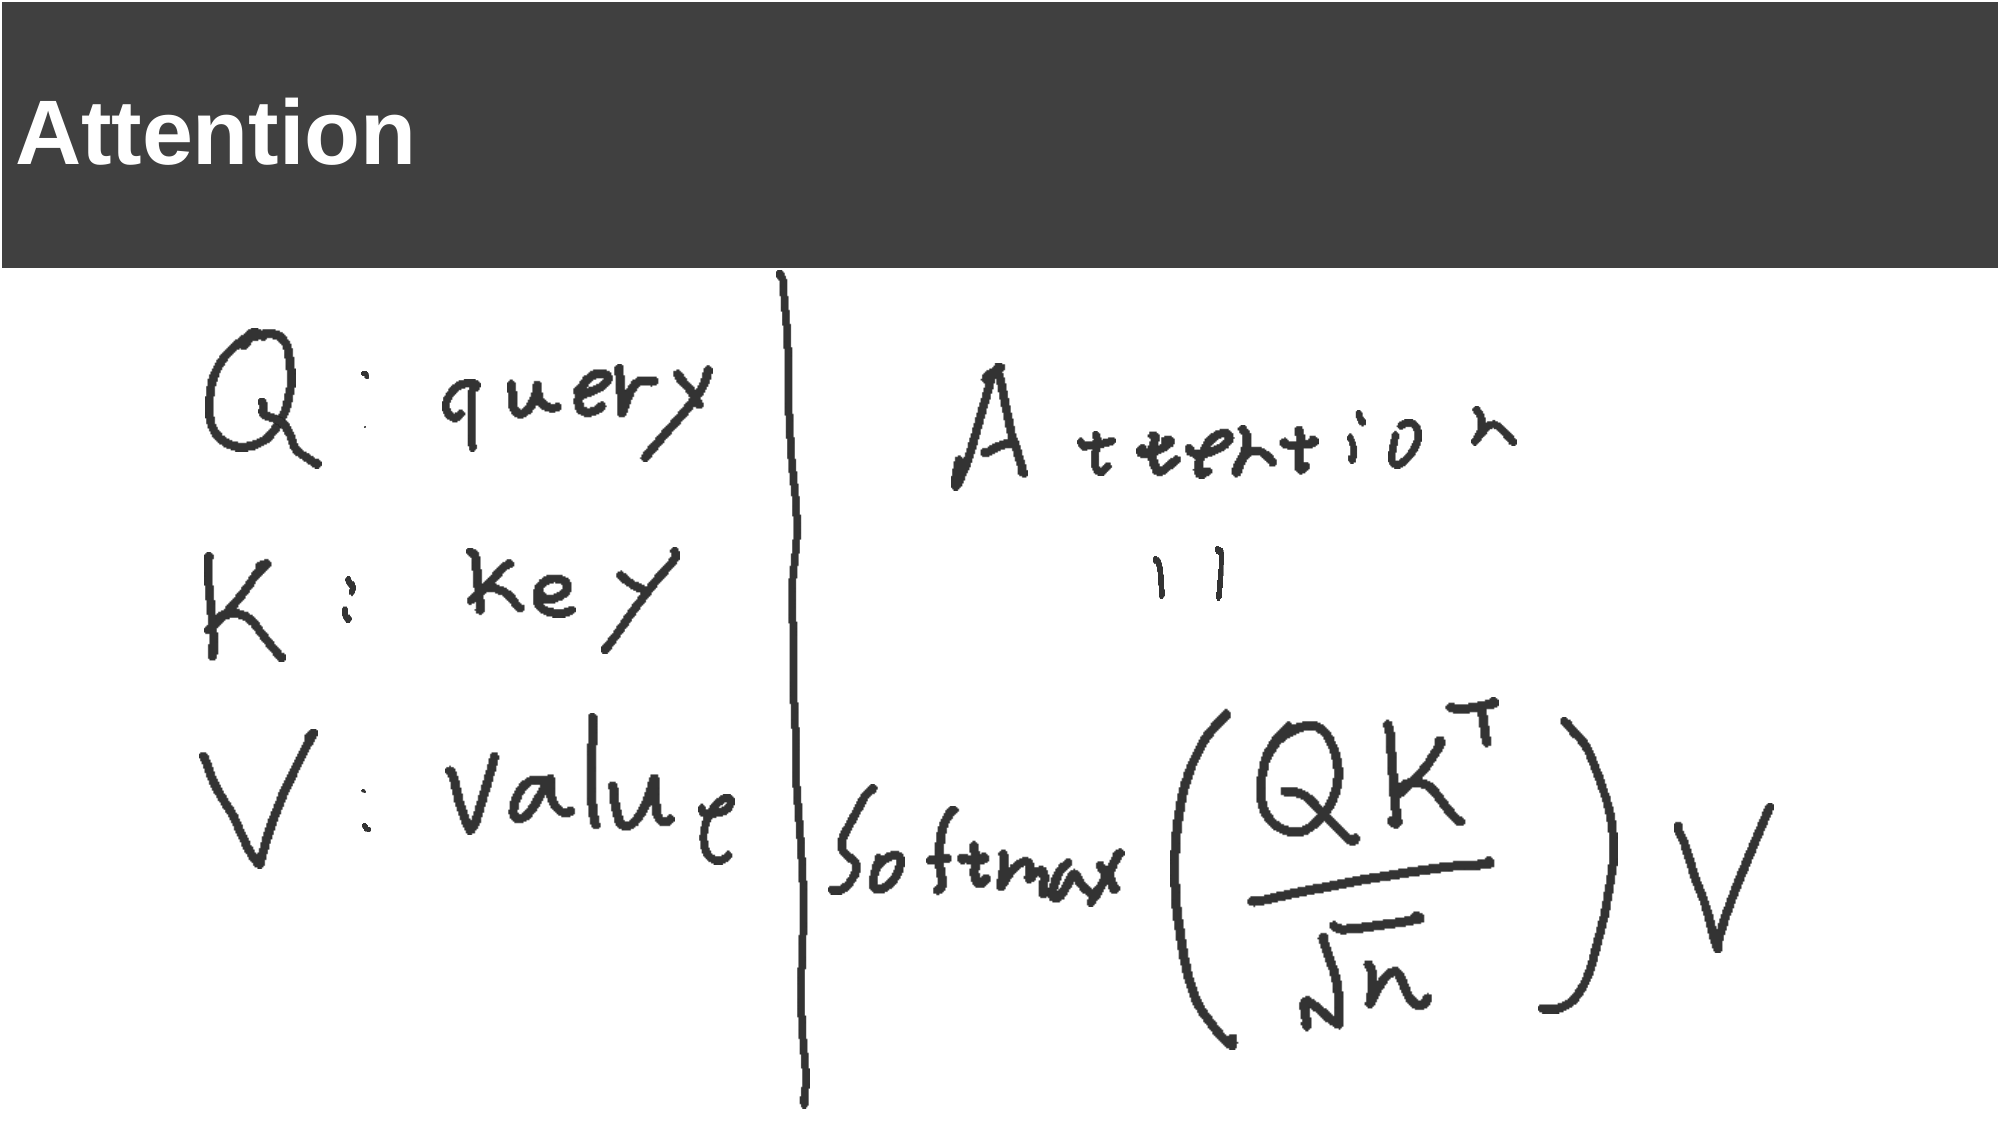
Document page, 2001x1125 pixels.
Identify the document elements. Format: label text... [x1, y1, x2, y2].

picture [445, 713, 675, 835]
picture [1538, 717, 1618, 1014]
picture [199, 729, 318, 869]
picture [1674, 803, 1774, 953]
picture [926, 806, 1125, 907]
picture [951, 363, 1028, 491]
picture [601, 547, 680, 654]
picture [361, 371, 369, 379]
picture [1471, 406, 1517, 446]
picture [1170, 697, 1499, 1050]
picture [442, 379, 481, 452]
picture [205, 328, 322, 469]
picture [1136, 426, 1319, 479]
picture [1153, 556, 1165, 599]
picture [342, 576, 356, 624]
picture [776, 270, 810, 1109]
picture [507, 364, 713, 462]
picture [362, 823, 371, 832]
picture [828, 784, 905, 895]
picture [1388, 419, 1422, 469]
picture [204, 552, 286, 662]
picture [698, 794, 735, 865]
title Attention [0, 0, 2000, 271]
picture [1347, 410, 1366, 464]
picture [1215, 546, 1224, 601]
picture [1077, 431, 1116, 476]
picture [466, 548, 576, 618]
